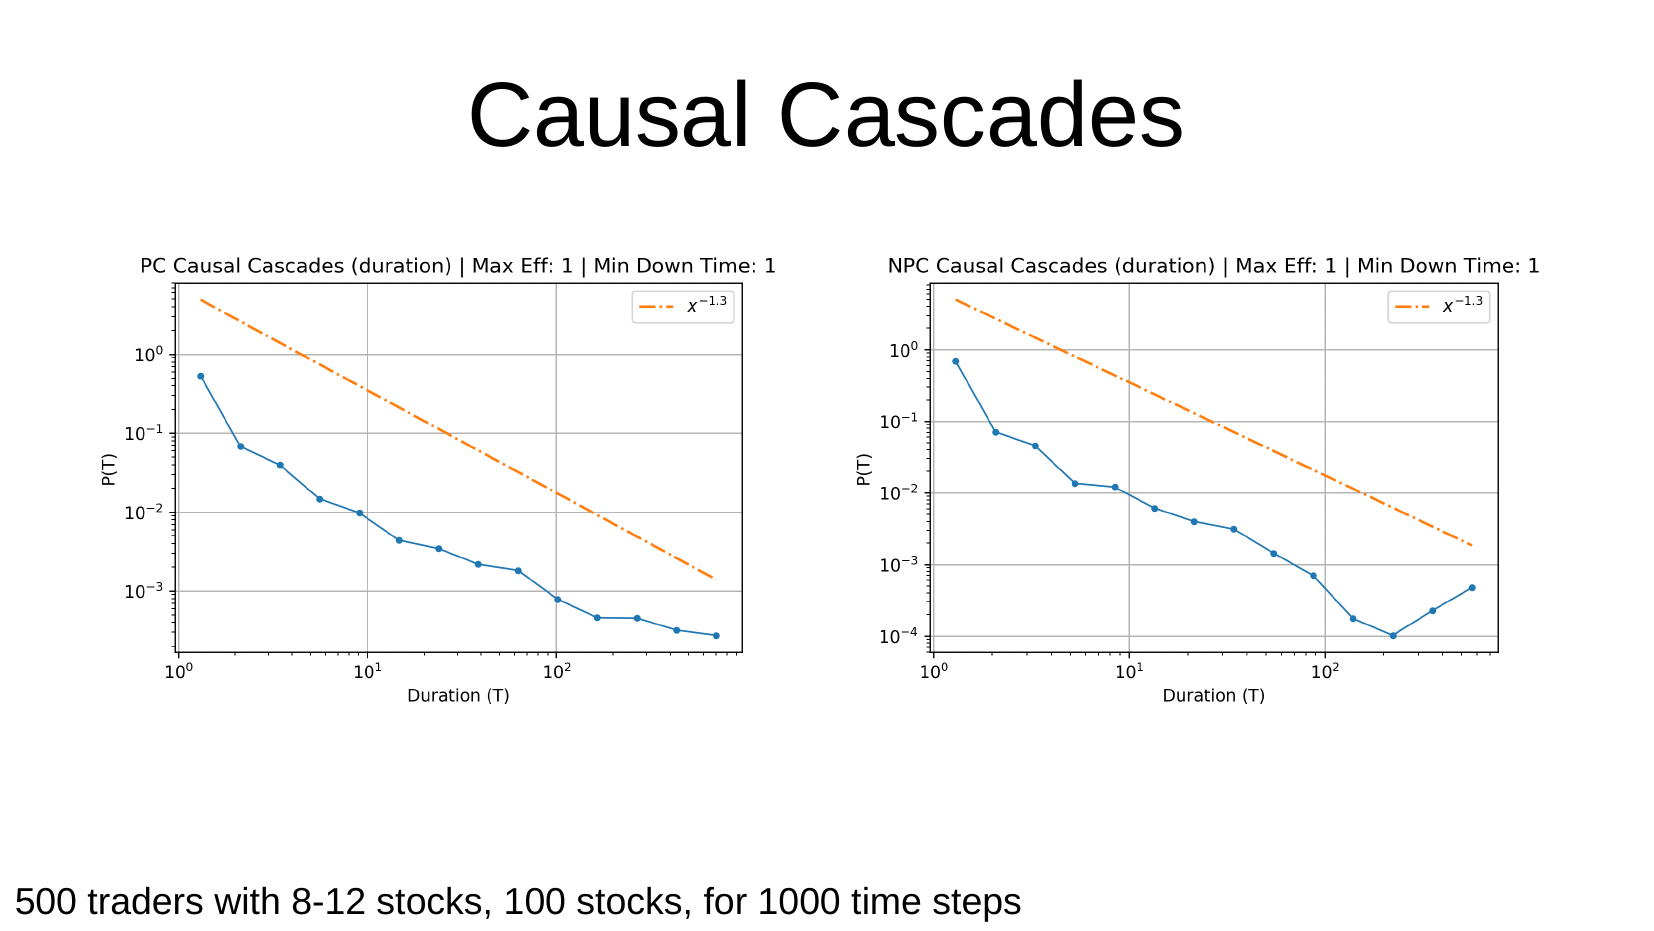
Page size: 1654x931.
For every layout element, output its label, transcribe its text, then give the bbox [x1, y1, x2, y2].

text_box 500 traders with 8-12 stocks, 100 stocks, for 1000 time steps [0, 873, 1038, 931]
picture [838, 224, 1571, 713]
picture [83, 224, 815, 713]
title Causal Cascades [82, 37, 1571, 193]
